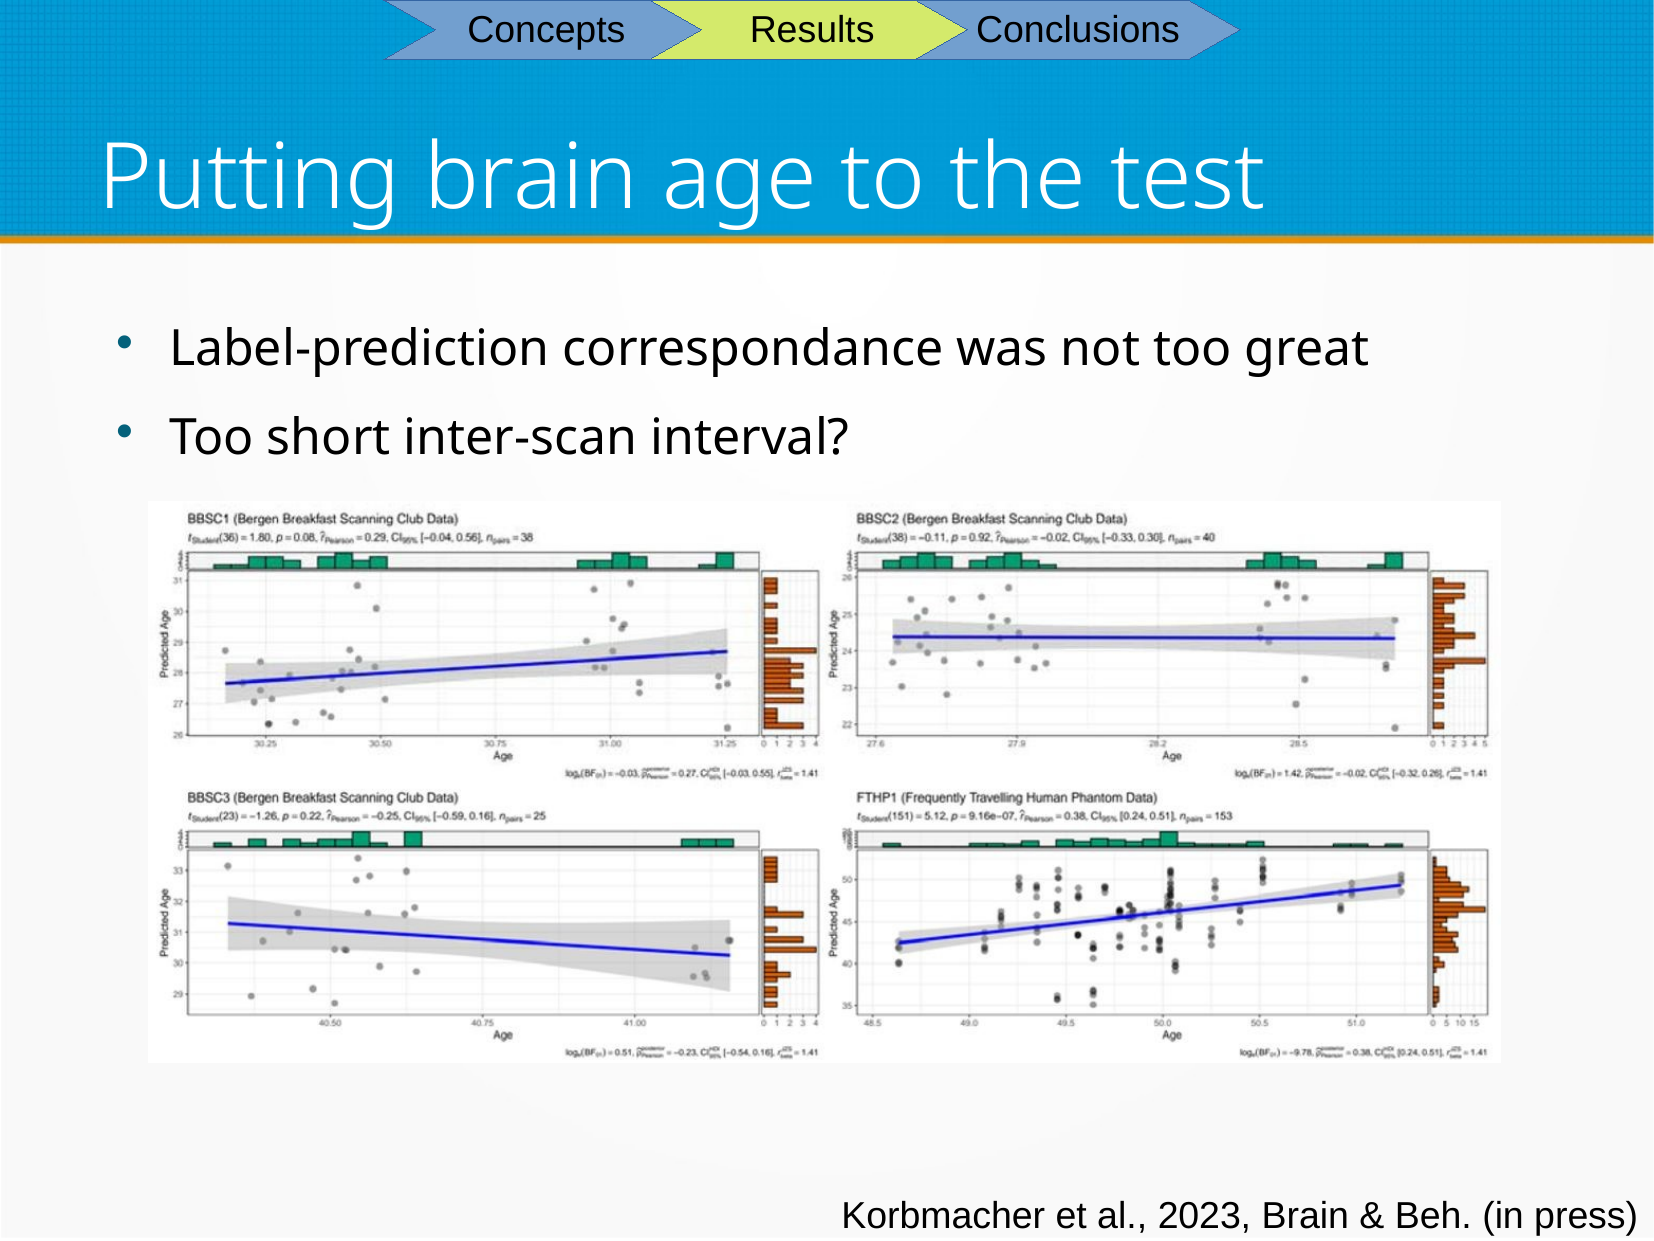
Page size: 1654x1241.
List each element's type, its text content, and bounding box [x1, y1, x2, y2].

picture [148, 501, 1501, 1063]
list Label-prediction correspondance was not too great Too short inter-scan interval? [98, 315, 1654, 1080]
text_box Concepts [383, 0, 700, 60]
text_box Results [649, 0, 966, 60]
picture [0, 233, 1654, 1241]
text_box Korbmacher et al., 2023, Brain & Beh. (in press) [826, 1183, 1654, 1240]
text_box Conclusions [915, 0, 1241, 60]
title Putting brain age to the test [98, 19, 1654, 227]
